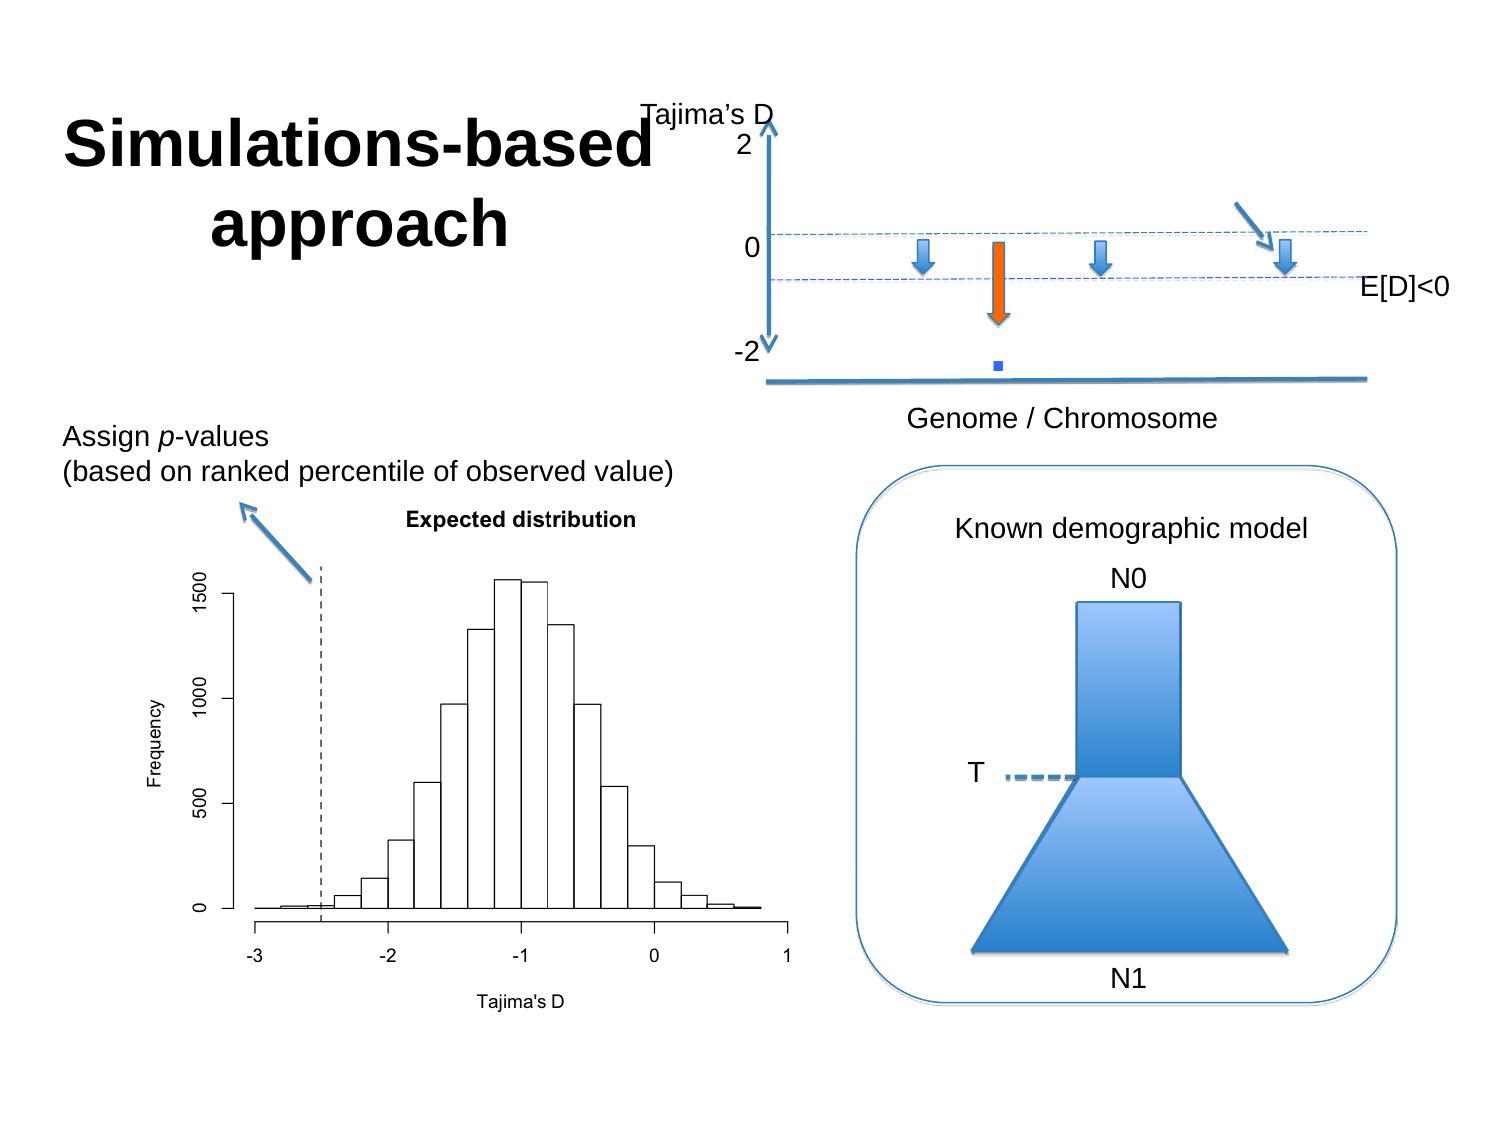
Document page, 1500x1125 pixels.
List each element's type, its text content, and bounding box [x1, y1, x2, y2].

title Simulations-based approach [46, 129, 674, 229]
text_box [972, 601, 1288, 952]
picture [142, 502, 818, 1026]
text_box Known demographic model [939, 502, 1324, 552]
text_box Genome / Chromosome [891, 392, 1234, 443]
text_box . [975, 297, 1023, 393]
text_box -2 [719, 324, 775, 375]
text_box [1273, 239, 1297, 274]
text_box 2 [721, 117, 768, 168]
text_box 0 [729, 221, 776, 272]
text_box [1089, 241, 1112, 276]
text_box E[D]<0 [1345, 259, 1466, 310]
text_box T [952, 746, 1000, 797]
text_box N1 [1095, 952, 1163, 1001]
text_box [911, 239, 935, 274]
text_box N0 [1095, 552, 1163, 601]
text_box [987, 242, 1011, 325]
text_box Tajima’s D [625, 88, 790, 138]
text_box Assign p-values (based on ranked percentile of observed value) [47, 409, 691, 495]
